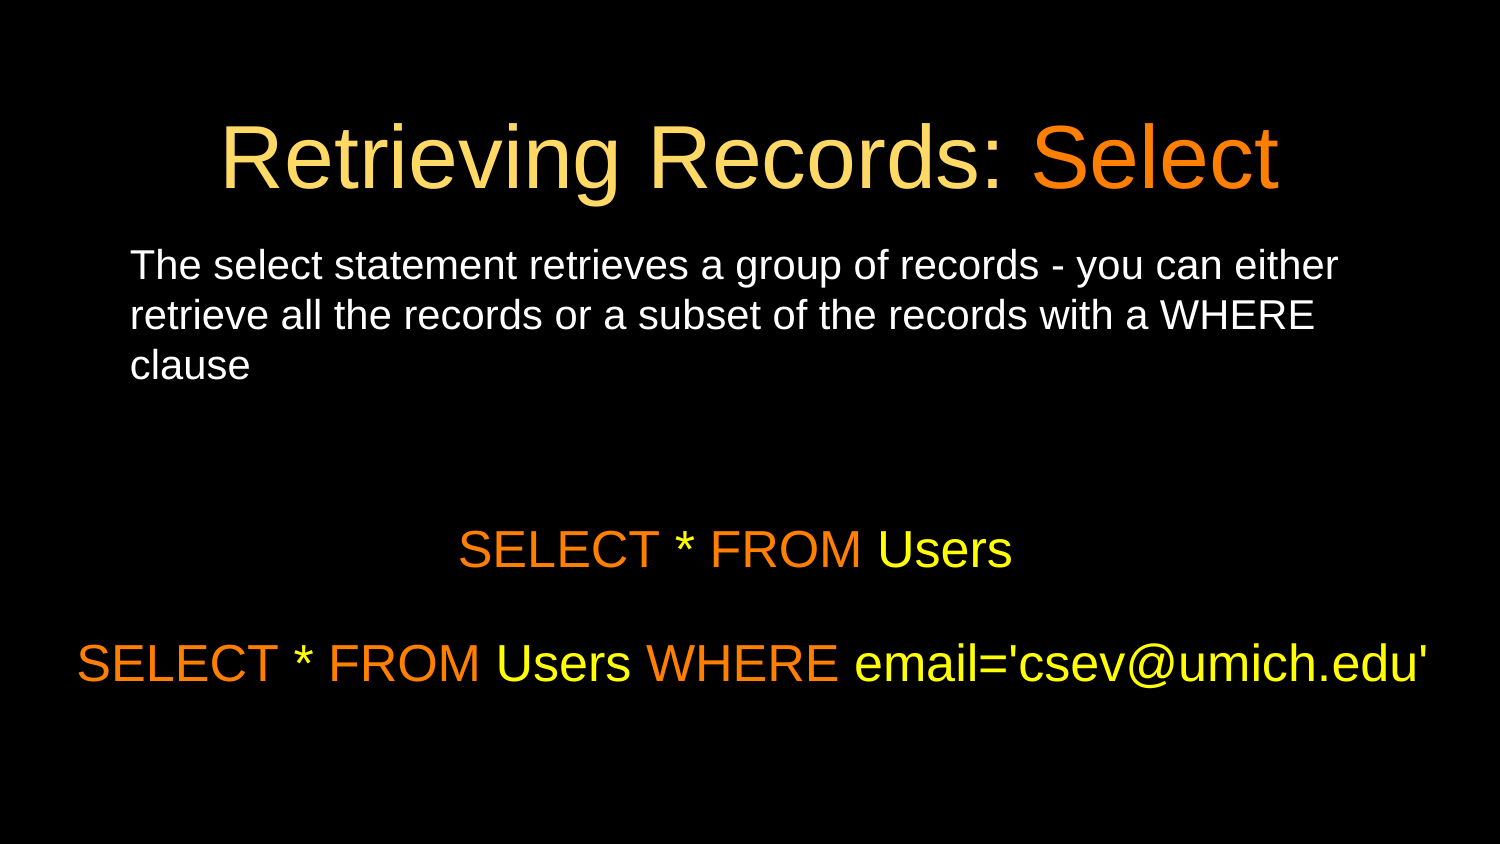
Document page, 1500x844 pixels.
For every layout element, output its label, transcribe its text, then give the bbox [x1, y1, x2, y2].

title Retrieving Records: Select [106, 71, 1393, 234]
text_box SELECT * FROM Users WHERE email='csev@umich.edu' [20, 623, 1485, 698]
list The select statement retrieves a group of records - you can either retrieve all the records or a subset of the records with a WHERE clause [106, 234, 1393, 425]
text_box SELECT * FROM Users [35, 510, 1436, 584]
